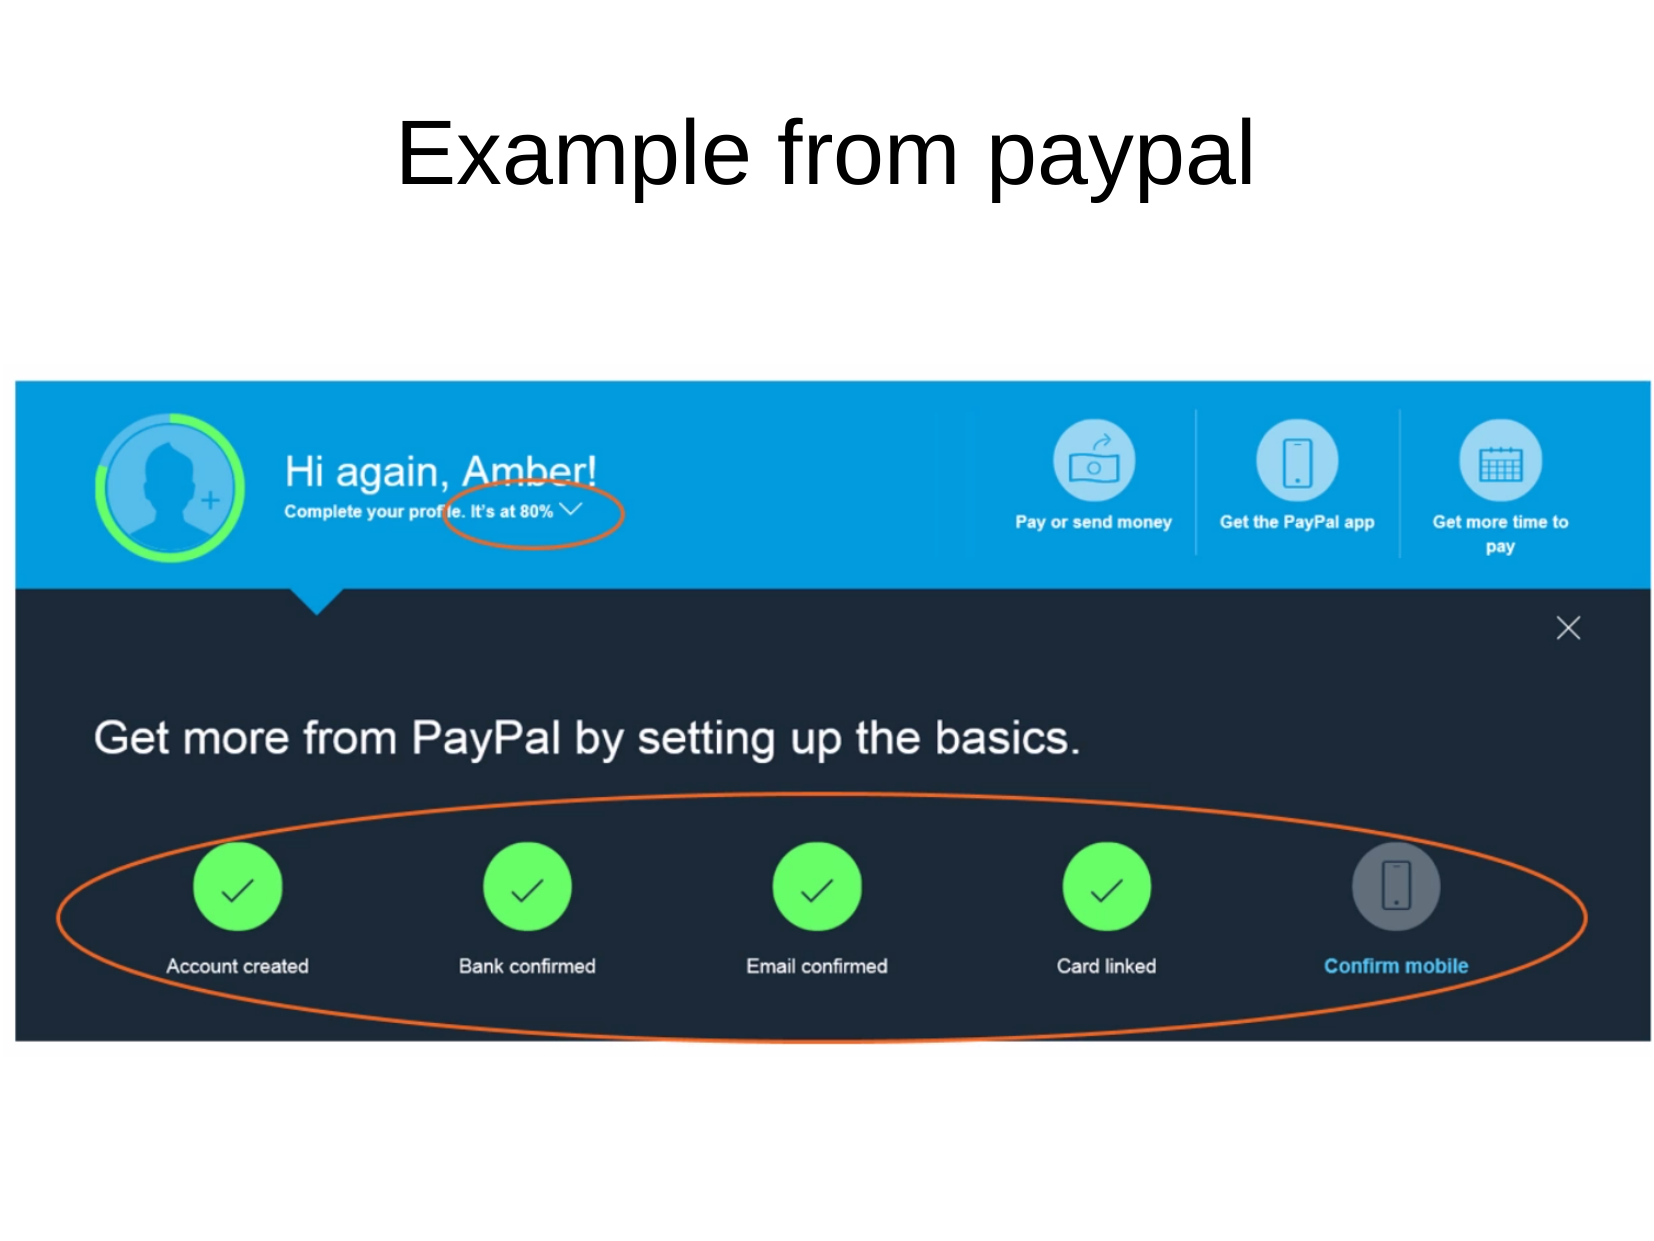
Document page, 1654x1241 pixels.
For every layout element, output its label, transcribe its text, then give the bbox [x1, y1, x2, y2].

picture [3, 364, 1654, 1057]
title Example from paypal [82, 49, 1571, 257]
